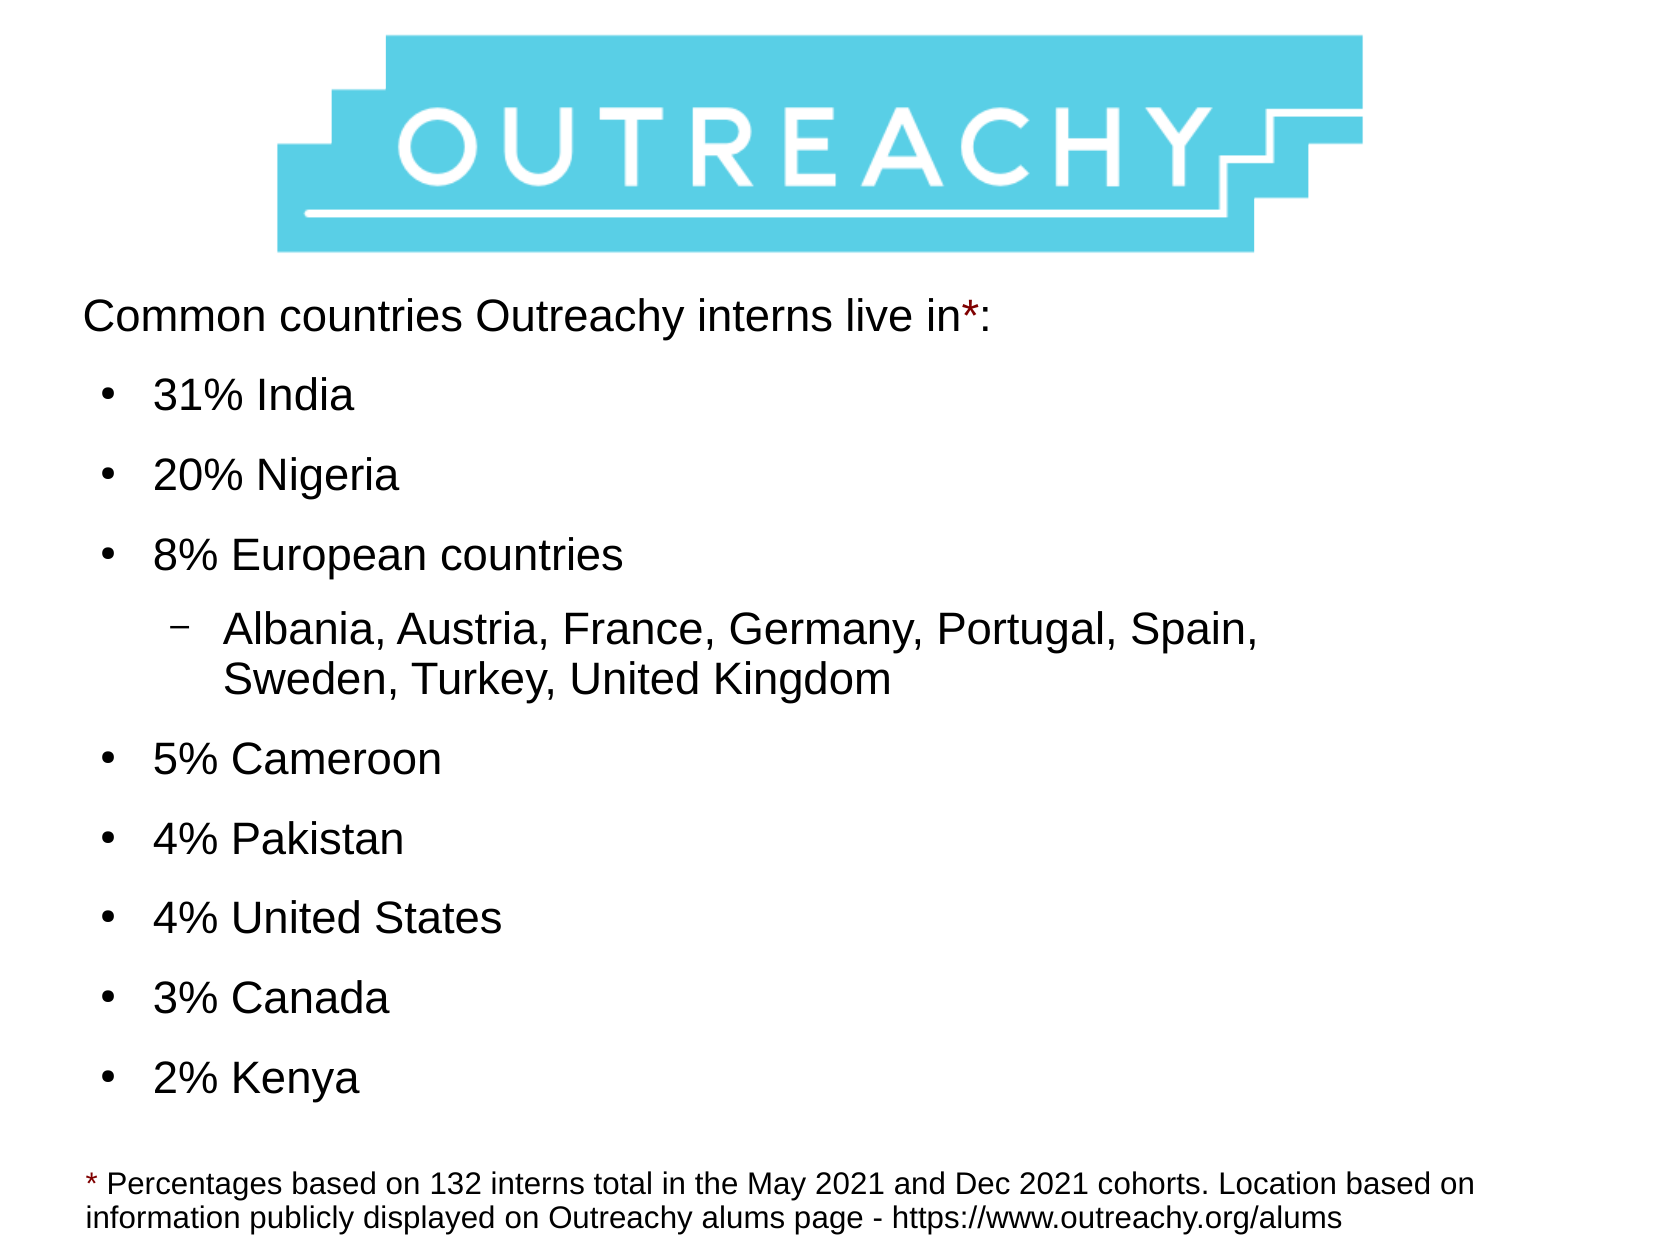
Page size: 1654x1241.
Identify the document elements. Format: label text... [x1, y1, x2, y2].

list Common countries Outreachy interns live in*: 31% India 20% Nigeria 8% European countries Albania, Austria, France, Germany, Portugal, Spain, Sweden, Turkey, United Kingdom 5% Cameroon 4% Pakistan 4% United States 3% Canada 2% Kenya [82, 290, 1381, 1111]
picture [206, 15, 1447, 270]
text_box * Percentages based on 132 interns total in the May 2021 and Dec 2021 cohorts. Location based on information publicly displayed on Outreachy alums page - https://www.outreachy.org/alums [70, 1158, 1606, 1241]
